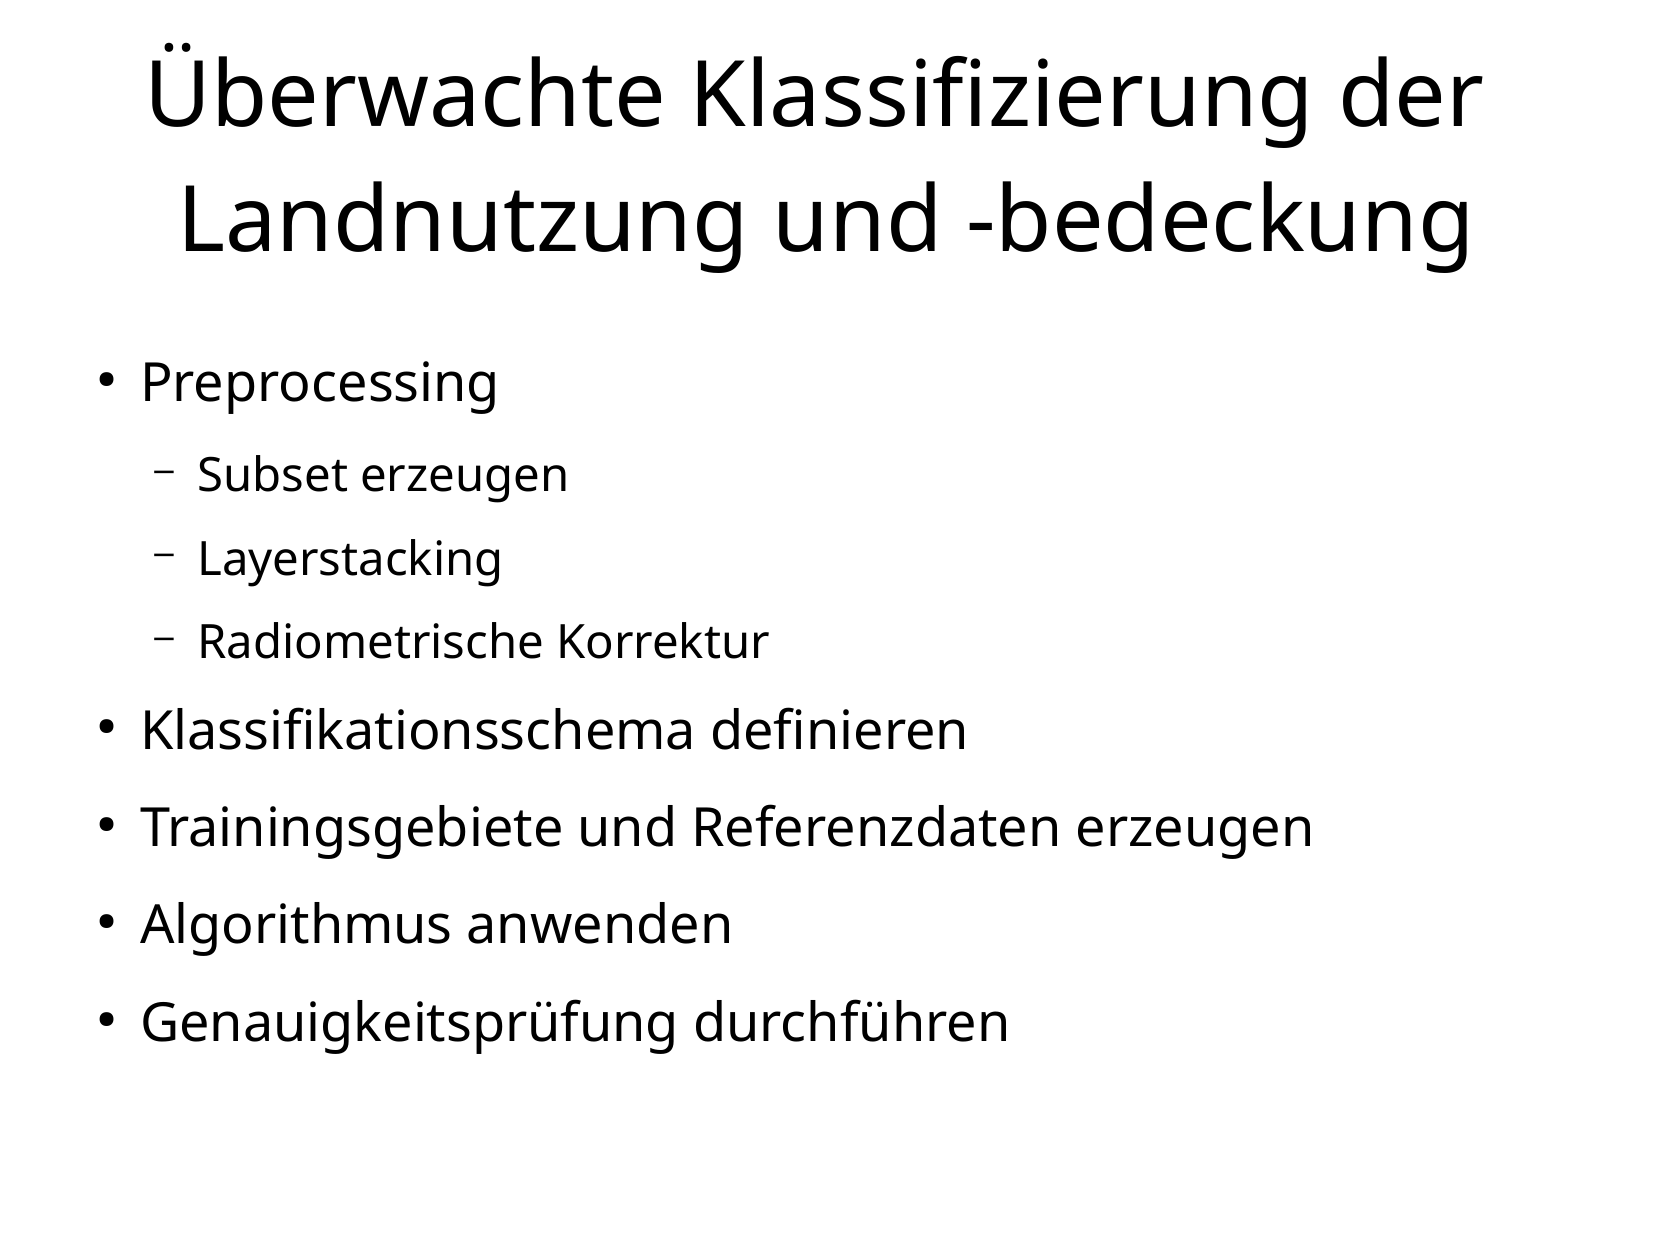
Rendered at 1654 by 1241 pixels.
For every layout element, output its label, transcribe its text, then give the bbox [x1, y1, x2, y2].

list Preprocessing Subset erzeugen Layerstacking Radiometrische Korrektur Klassifikationsschema definieren Trainingsgebiete und Referenzdaten erzeugen Algorithmus anwenden Genauigkeitsprüfung durchführen [82, 343, 1571, 1063]
title Überwachte Klassifizierung der Landnutzung und -bedeckung [82, 49, 1571, 257]
